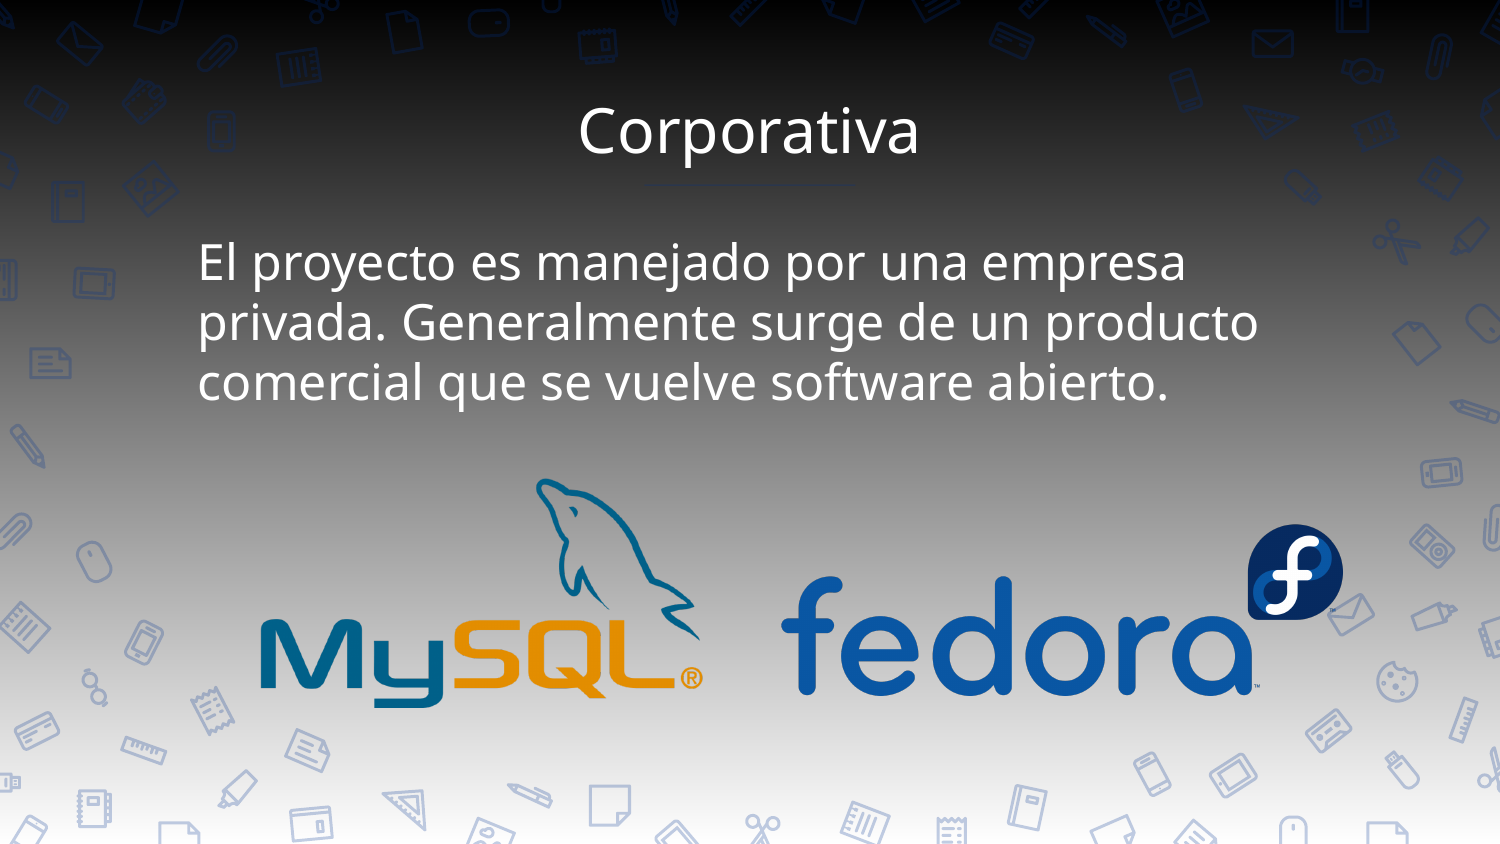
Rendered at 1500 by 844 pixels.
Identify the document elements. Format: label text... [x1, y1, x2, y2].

picture [260, 478, 703, 708]
title Corporativa [182, 58, 1318, 182]
list El proyecto es manejado por una empresa privada. Generalmente surge de un producto comercial que se vuelve software abierto. [182, 215, 1318, 758]
picture [776, 519, 1348, 701]
